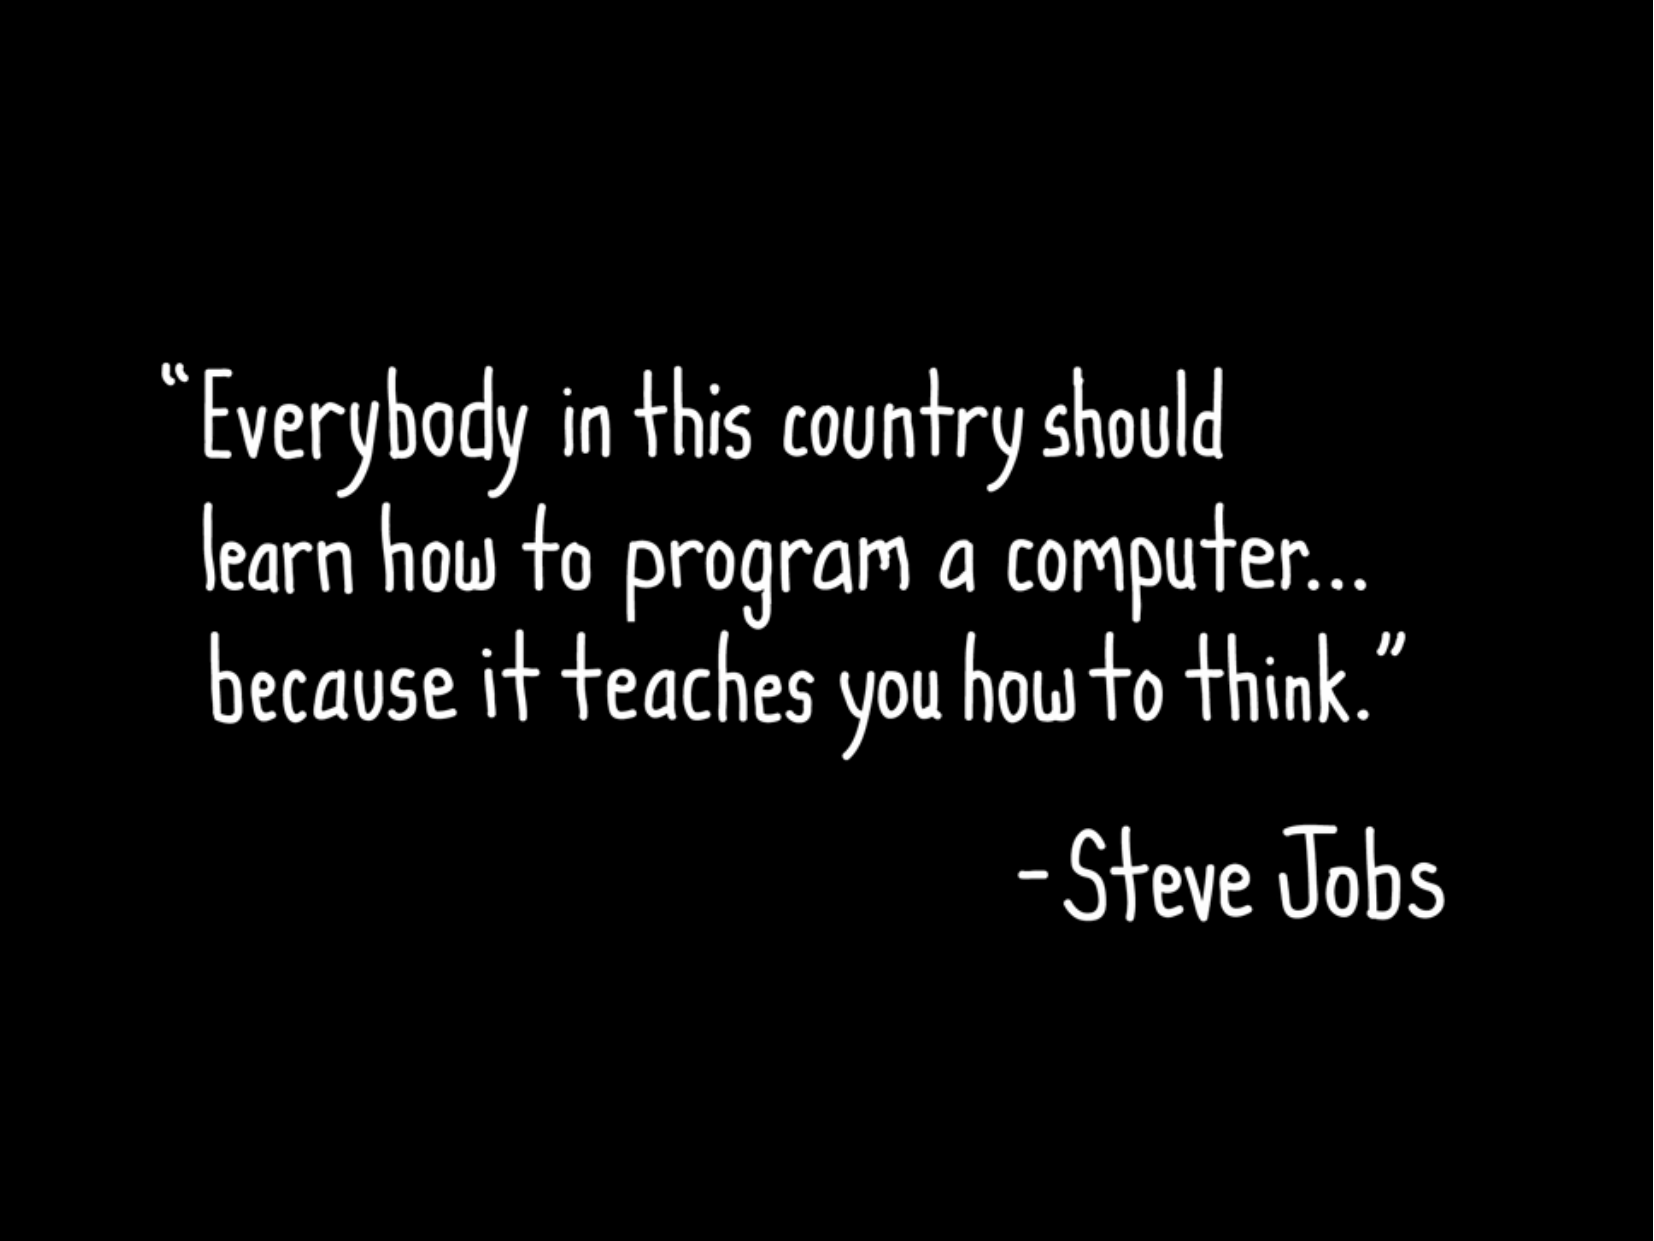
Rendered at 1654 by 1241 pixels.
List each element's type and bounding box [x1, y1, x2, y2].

picture [90, 269, 1563, 1005]
